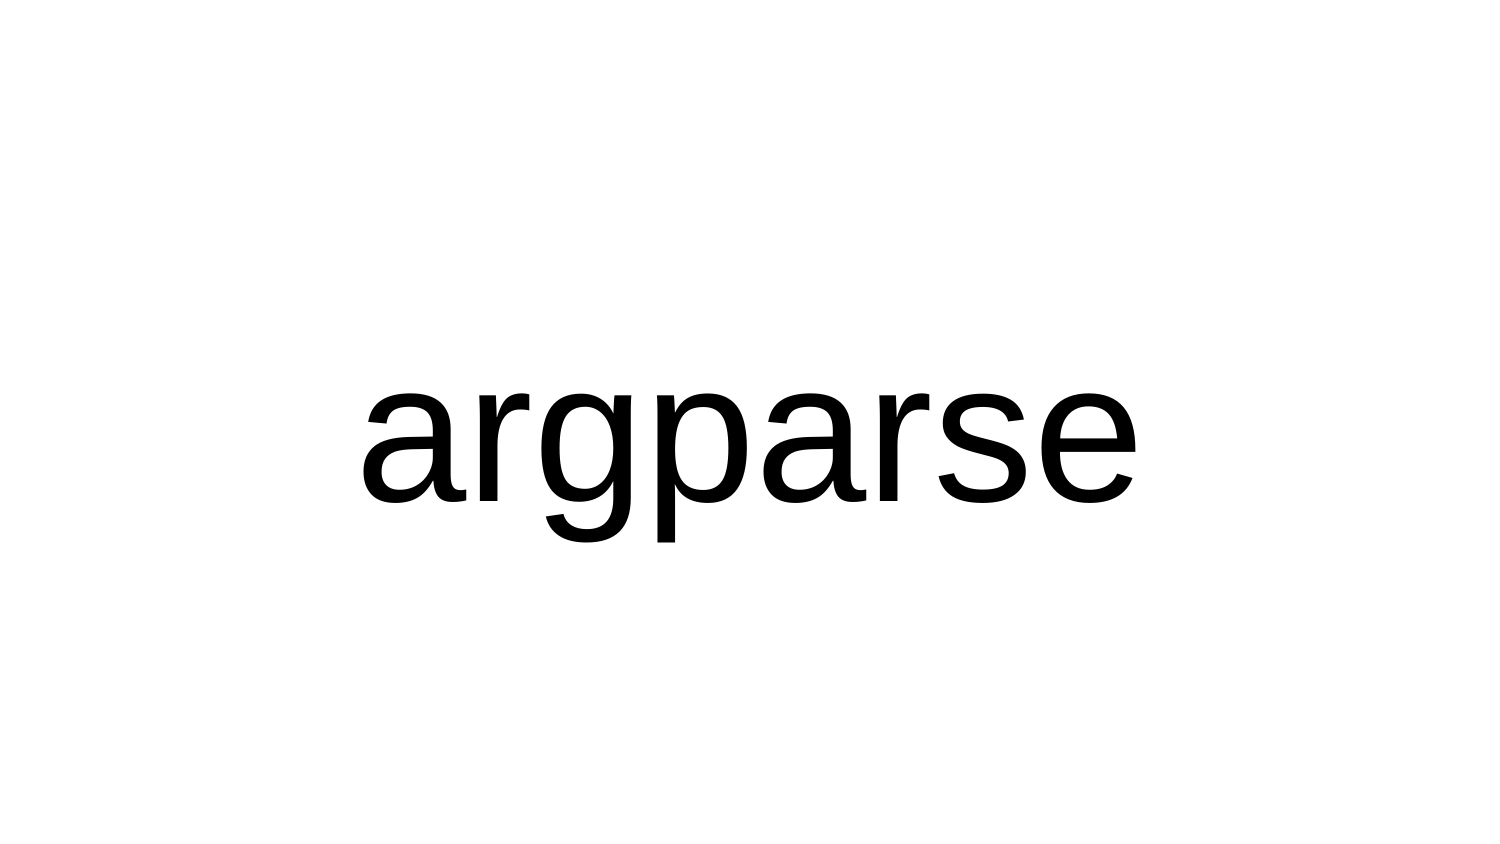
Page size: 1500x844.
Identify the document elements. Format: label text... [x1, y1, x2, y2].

title argparse [67, 44, 1433, 799]
